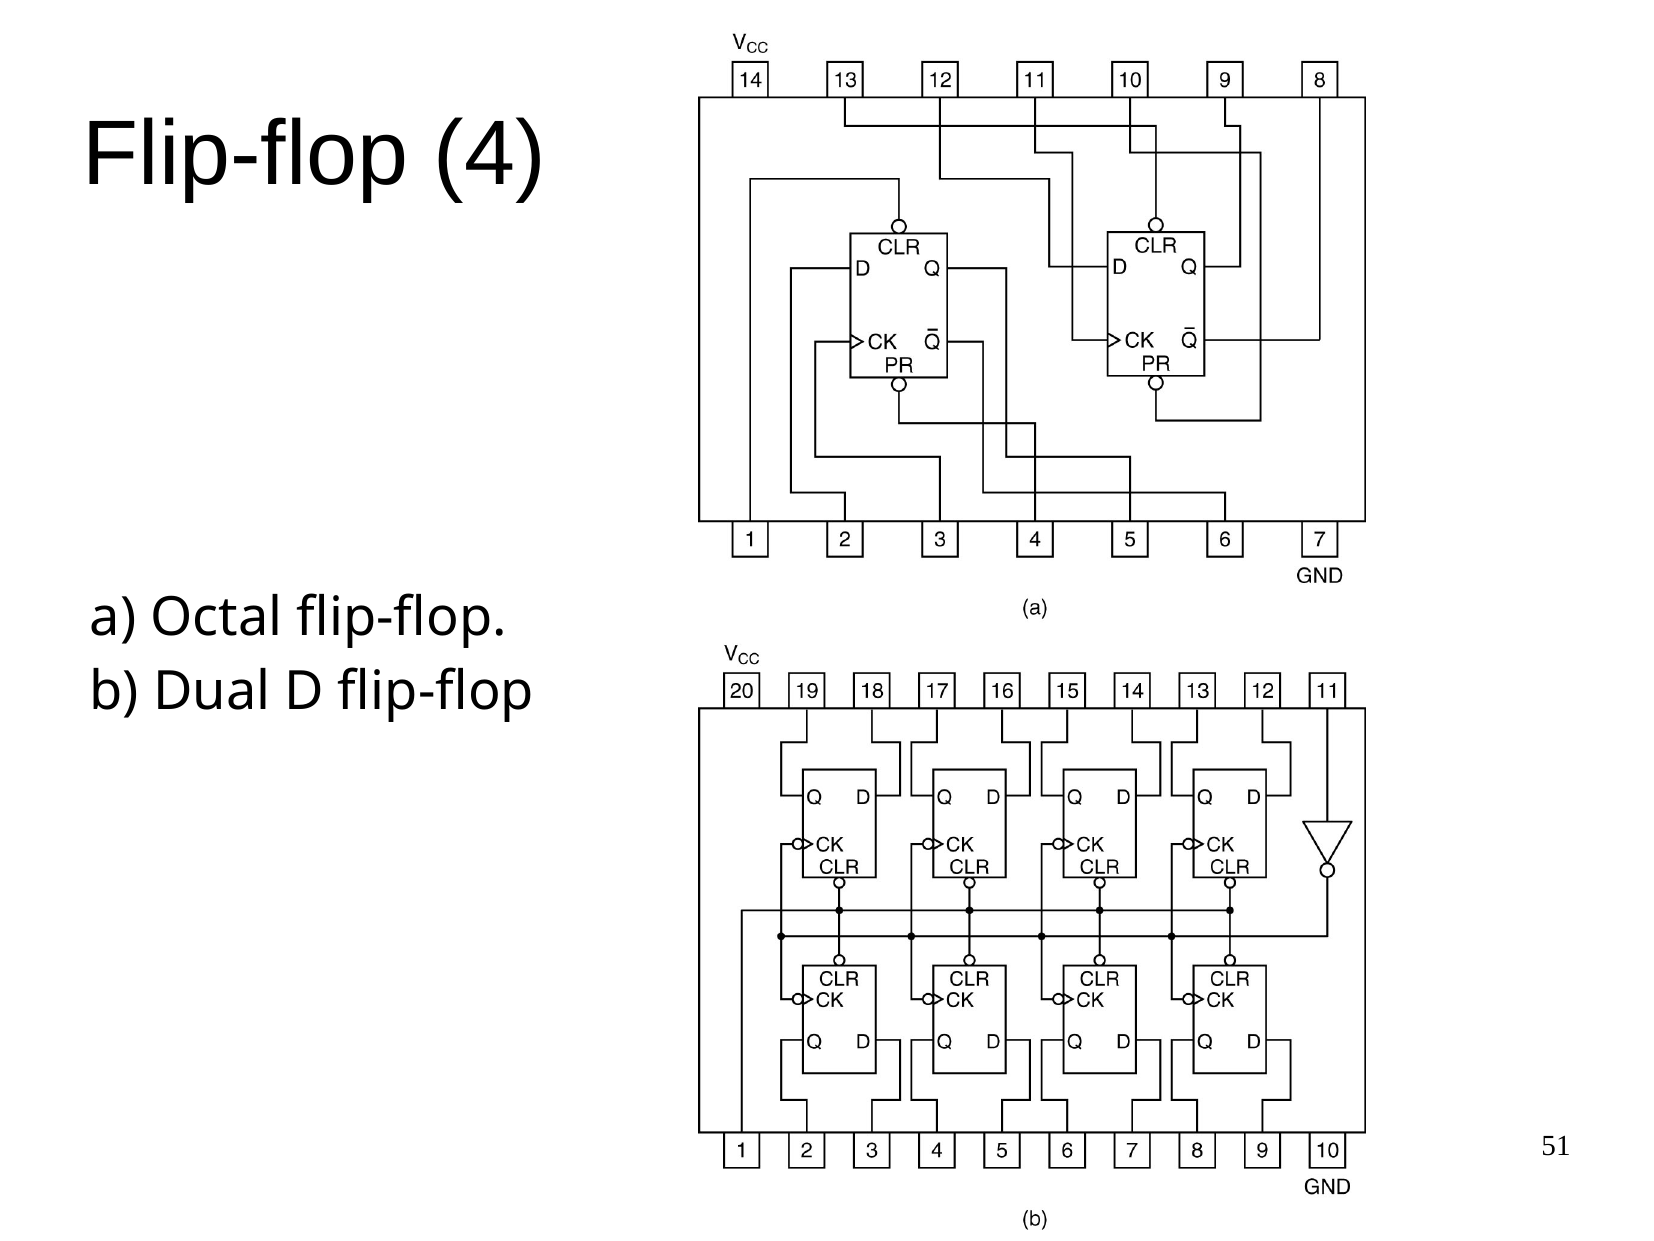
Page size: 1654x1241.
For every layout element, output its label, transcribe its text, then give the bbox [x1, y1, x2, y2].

picture [698, 29, 1366, 1231]
title Flip-flop (4) [82, 49, 616, 257]
text_box a) Octal flip-flop. b) Dual D flip-flop [75, 570, 571, 737]
